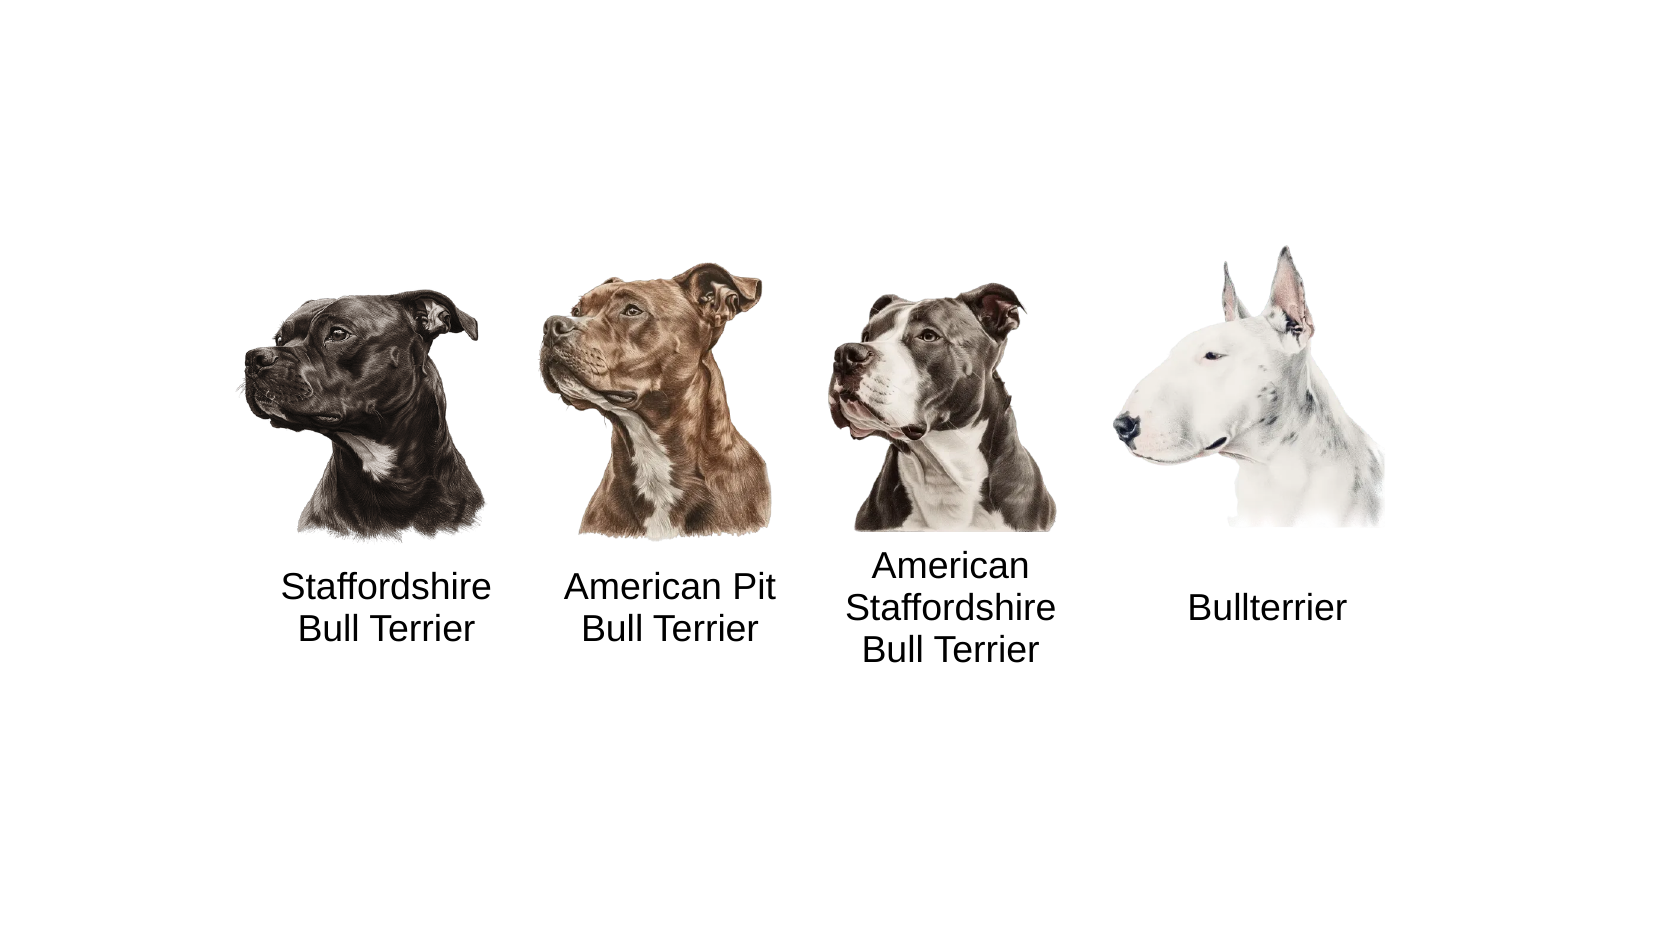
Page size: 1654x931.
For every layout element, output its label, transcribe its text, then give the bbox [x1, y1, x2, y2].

text_box American Pit Bull Terrier [549, 558, 792, 658]
text_box Bullterrier [1172, 579, 1415, 637]
picture [206, 233, 1388, 570]
text_box American Staffordshire Bull Terrier [830, 537, 1073, 679]
text_box Staffordshire Bull Terrier [265, 558, 509, 658]
